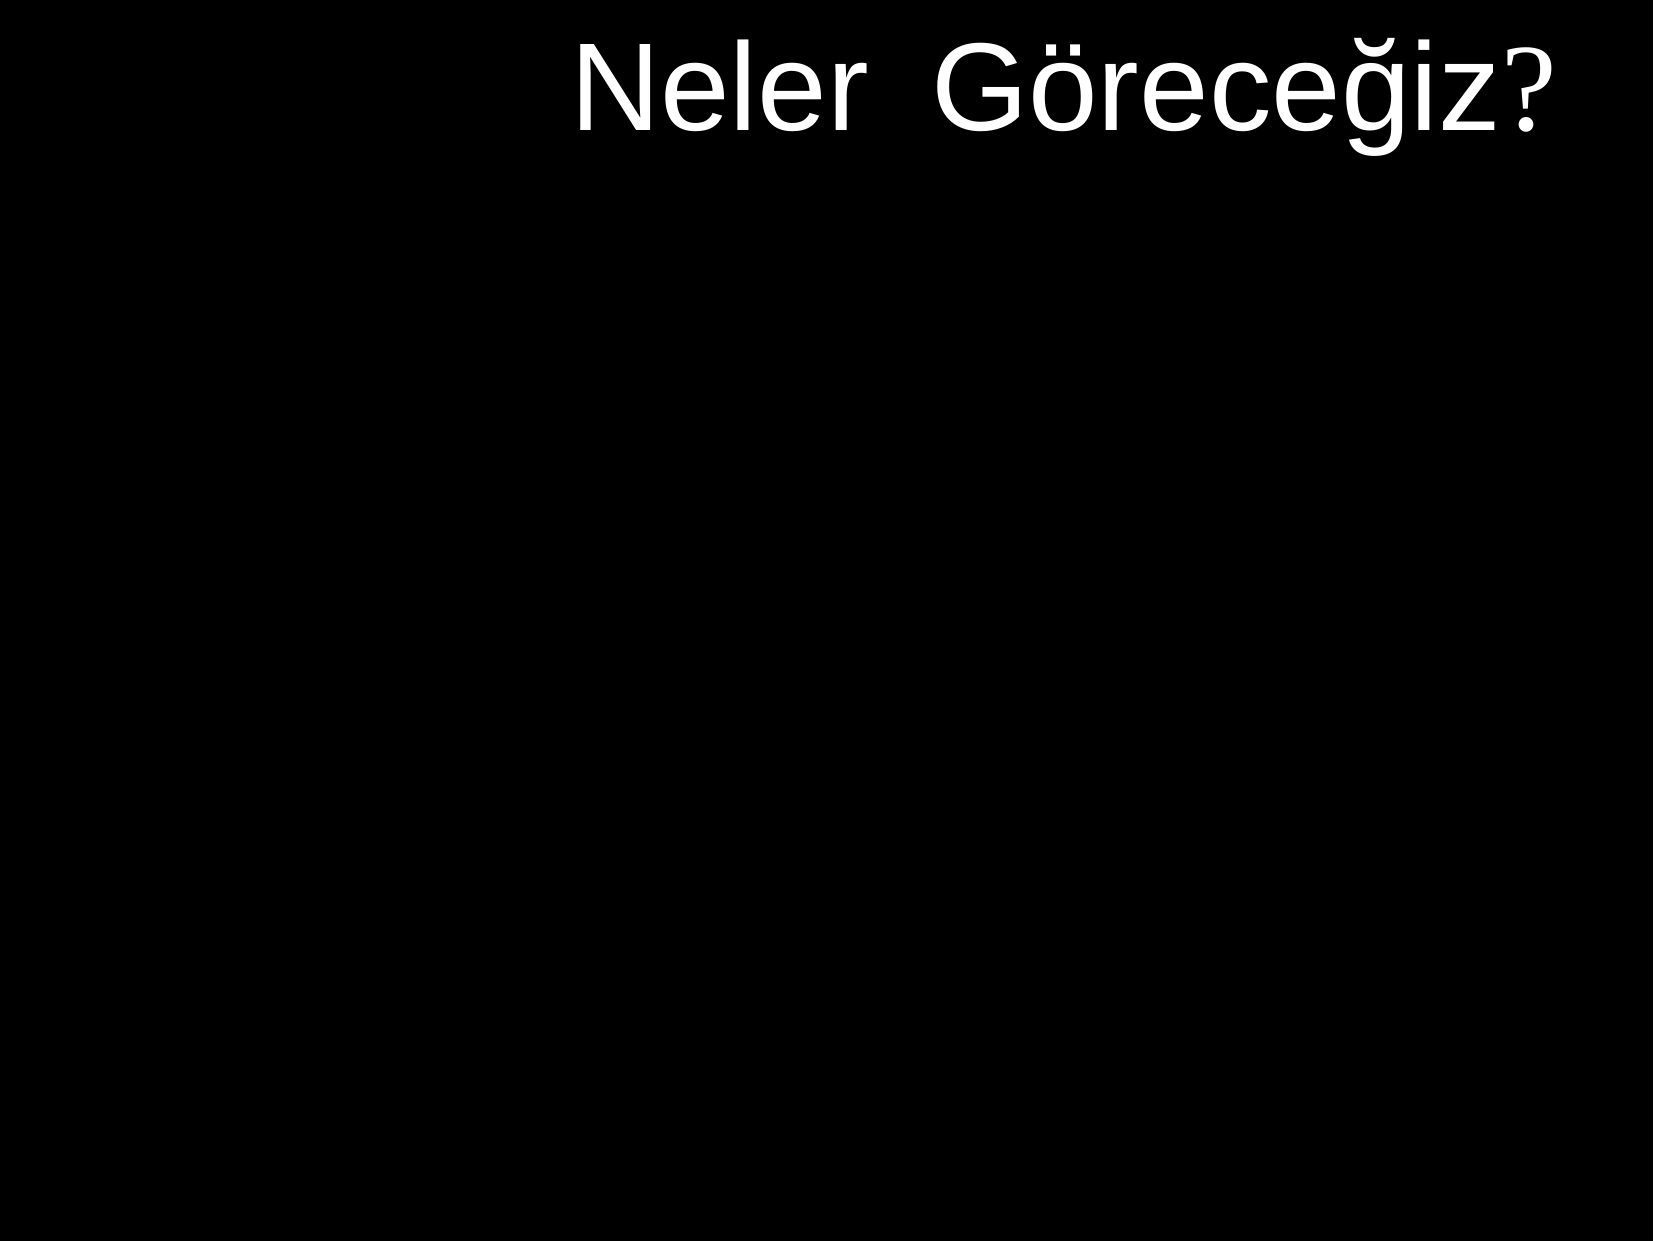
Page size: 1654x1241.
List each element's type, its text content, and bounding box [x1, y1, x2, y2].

text_box Neler Göreceğiz? [555, 36, 1098, 201]
